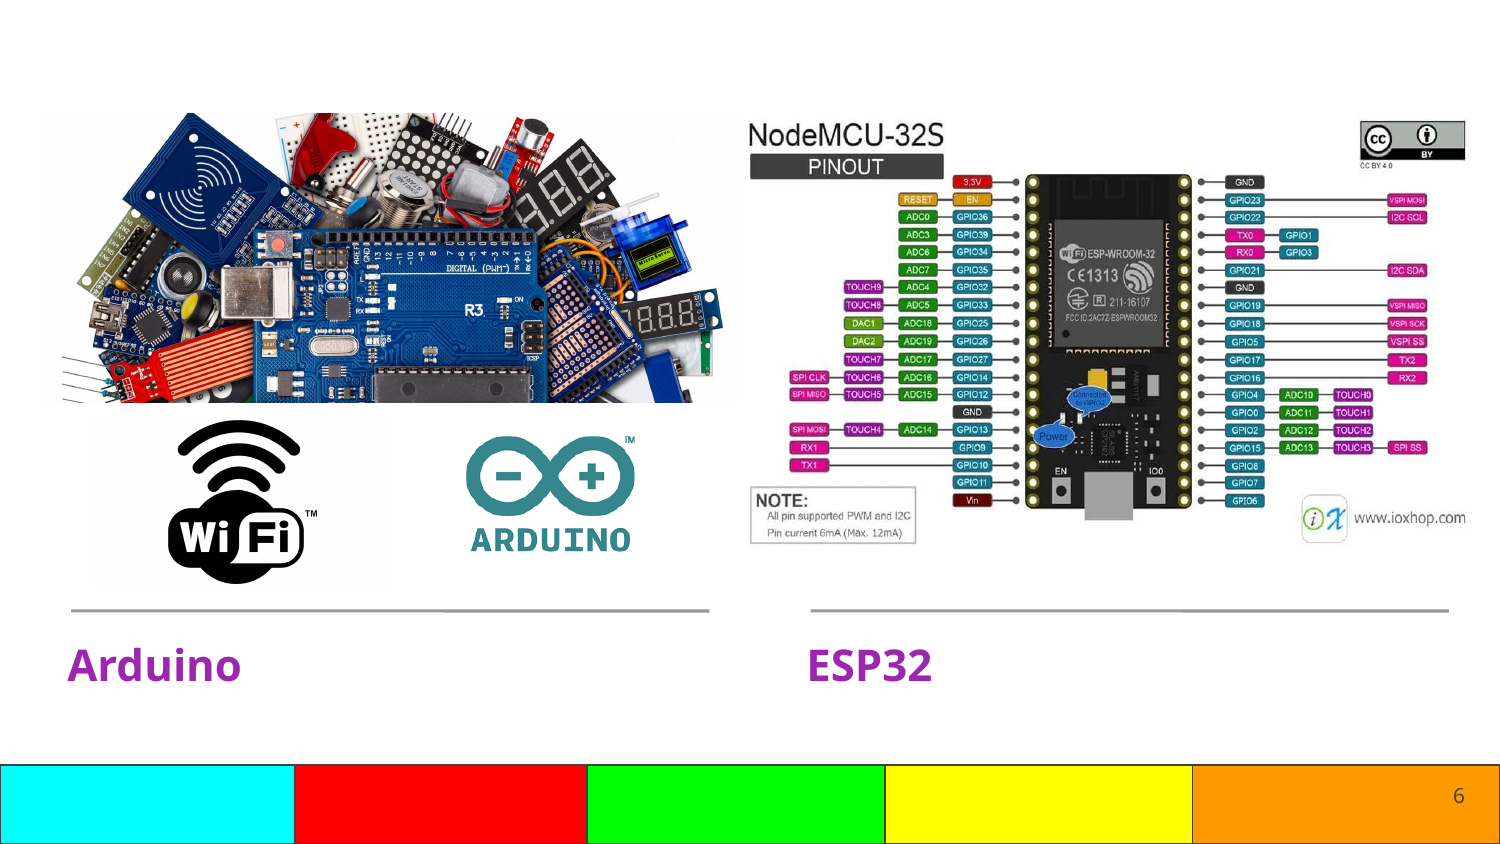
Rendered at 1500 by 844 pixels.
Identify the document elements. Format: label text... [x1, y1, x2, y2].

picture [93, 418, 392, 586]
text_box [0, 764, 1500, 844]
slide_number <number> [1389, 764, 1480, 830]
list Arduino [52, 618, 709, 706]
list ESP32 [791, 618, 1448, 706]
picture [42, 106, 1480, 594]
